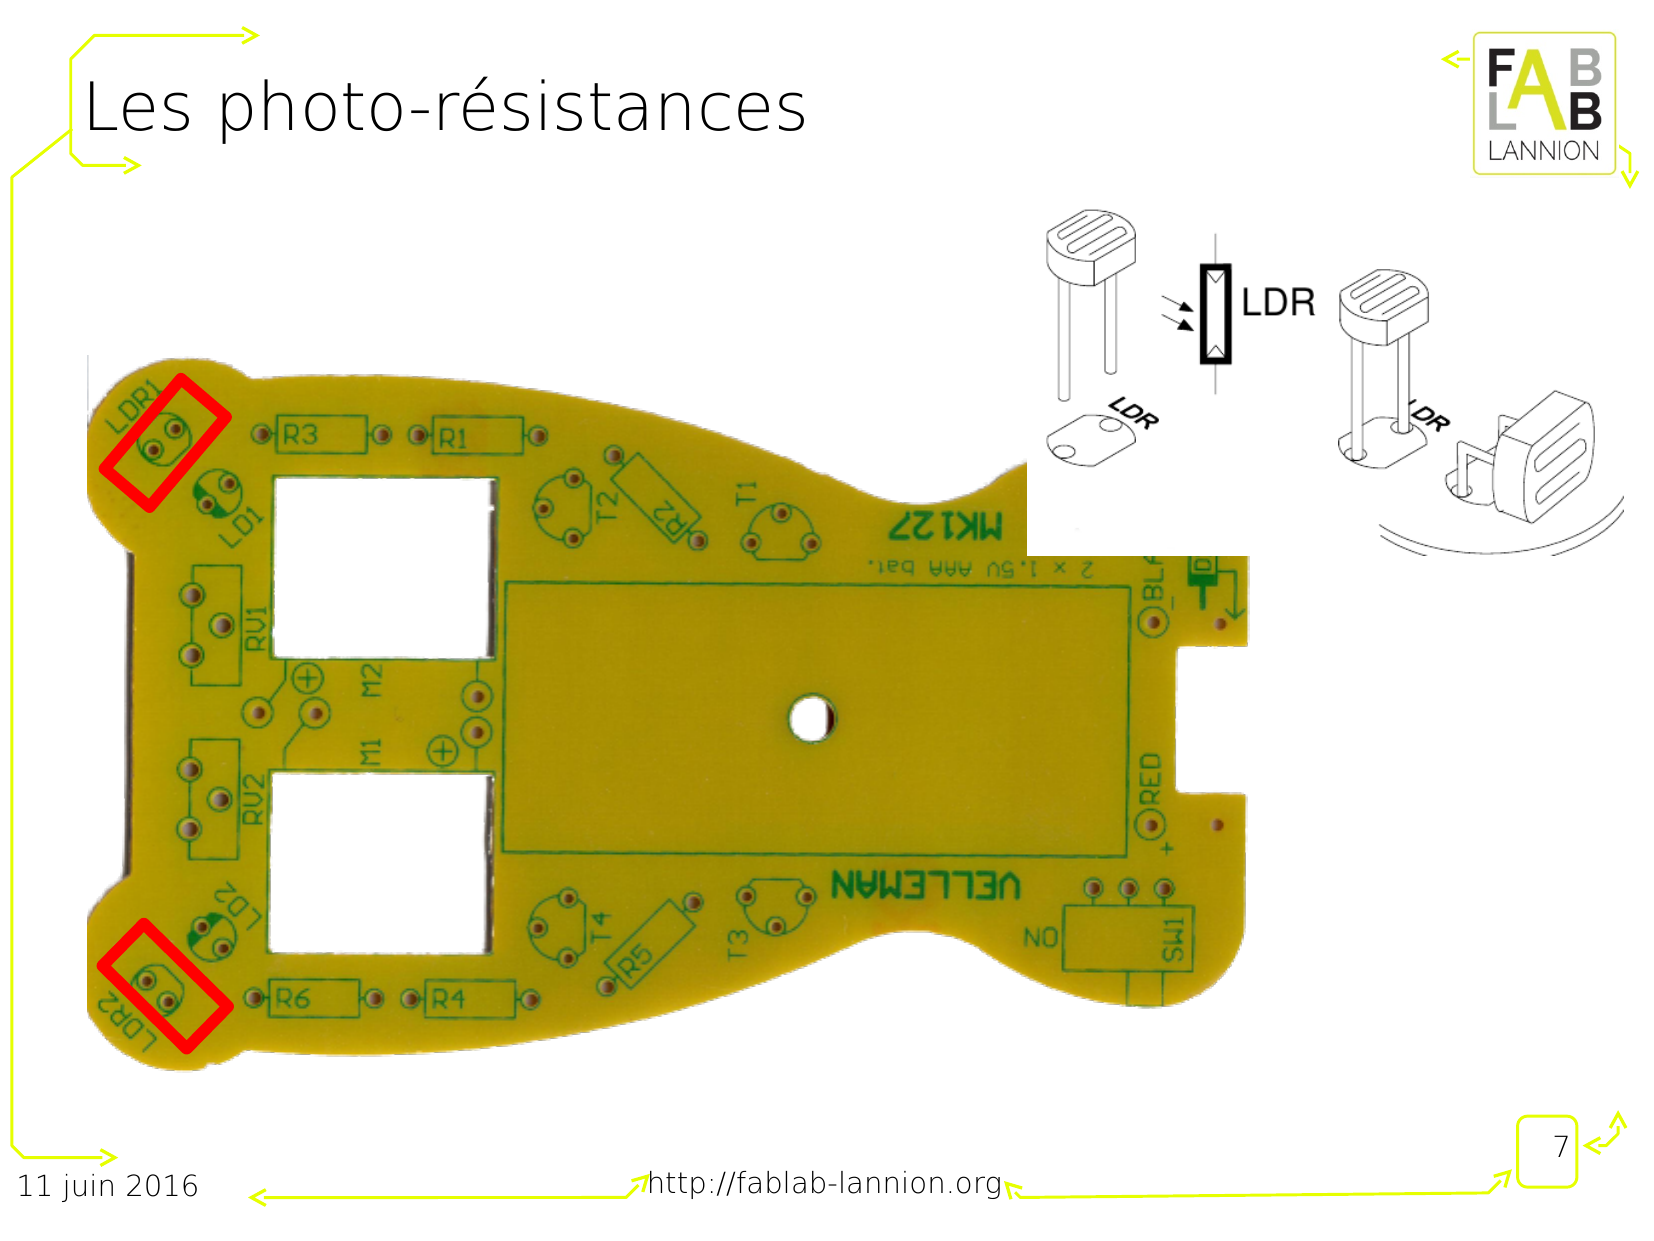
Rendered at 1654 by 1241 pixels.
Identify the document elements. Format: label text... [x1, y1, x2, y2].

picture [1470, 29, 1619, 178]
picture [87, 200, 1624, 1075]
title Les photo-résistances [82, 49, 1441, 166]
